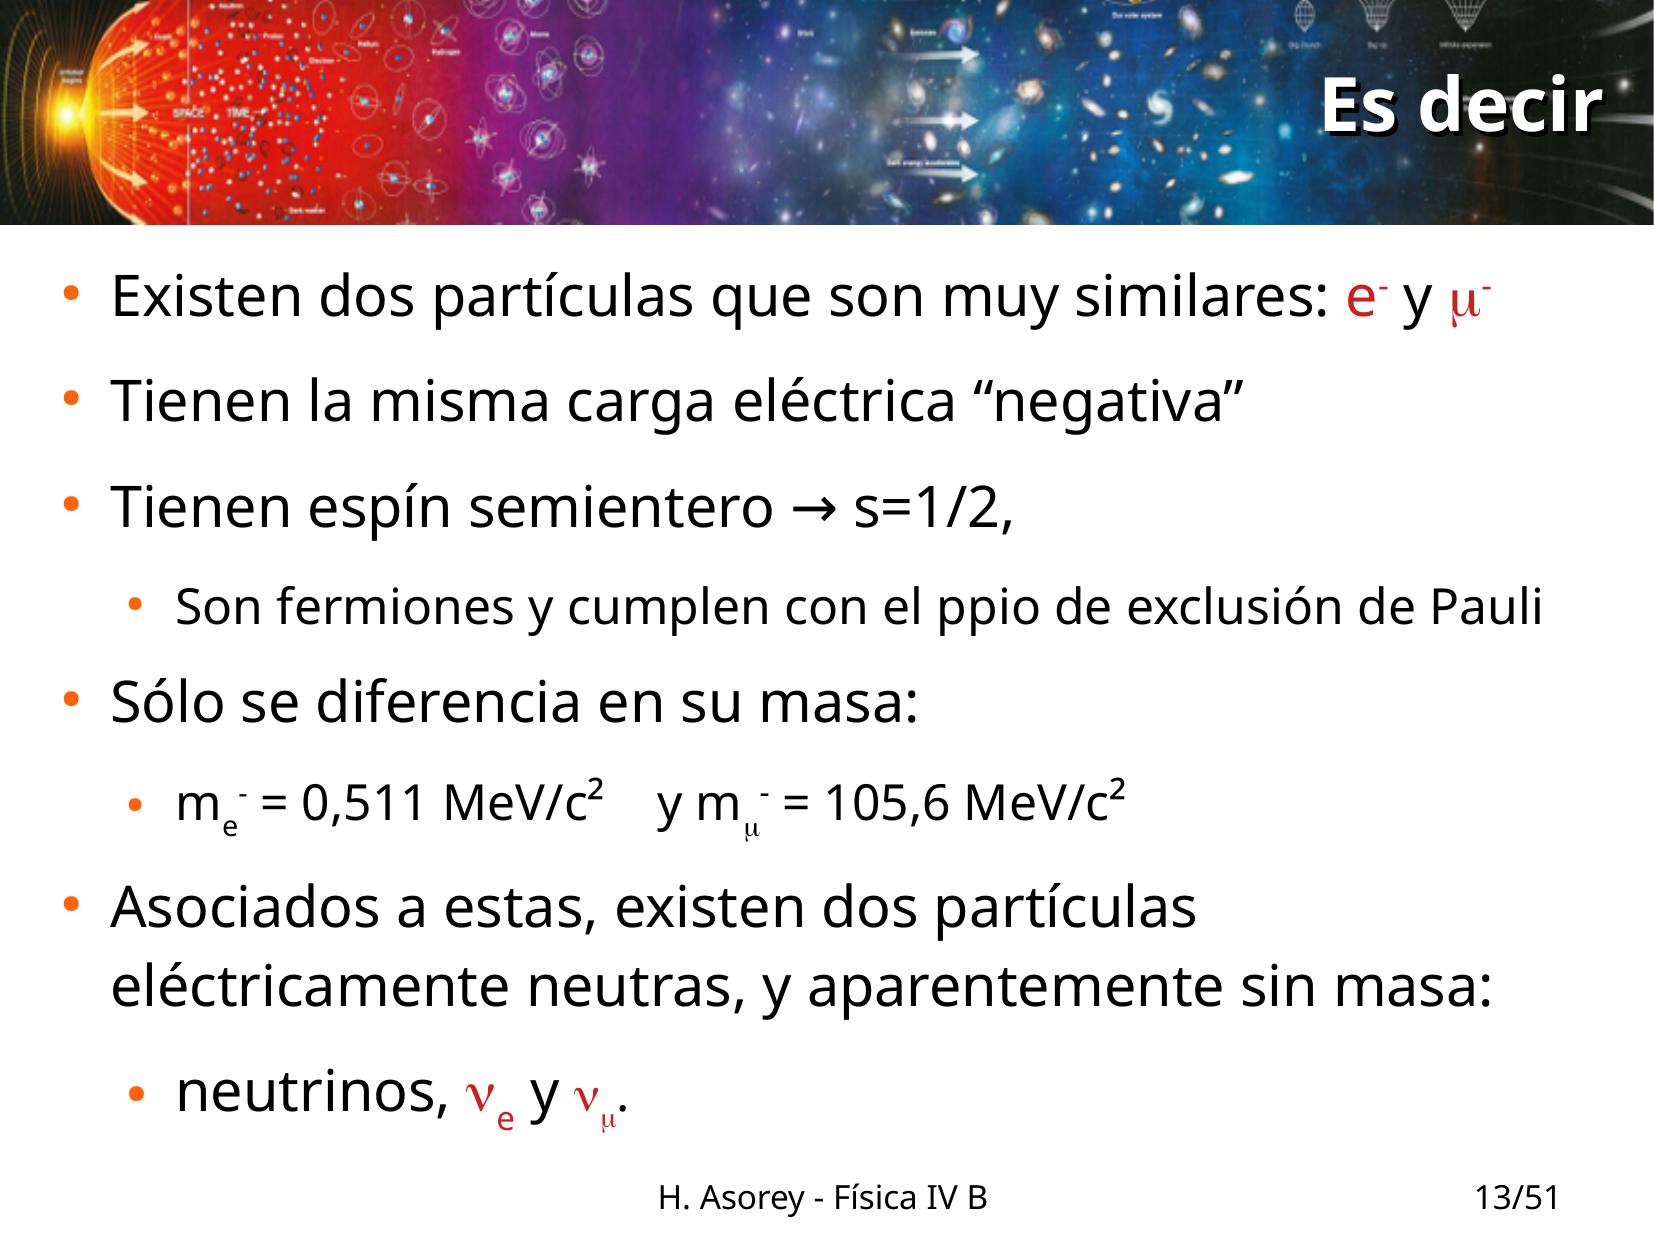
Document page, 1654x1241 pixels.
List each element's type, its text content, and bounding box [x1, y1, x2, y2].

title Es decir [45, 15, 1606, 191]
list Existen dos partículas que son muy similares: e- y m- Tienen la misma carga eléctrica “negativa” Tienen espín semientero → s=1/2, Son fermiones y cumplen con el ppio de exclusión de Pauli Sólo se diferencia en su masa: me- = 0,511 MeV/c² y mm- = 105,6 MeV/c² Asociados a estas, existen dos partículas eléctricamente neutras, y aparentemente sin masa: neutrinos, ne y nm. [45, 255, 1606, 1156]
picture [0, 0, 1654, 225]
